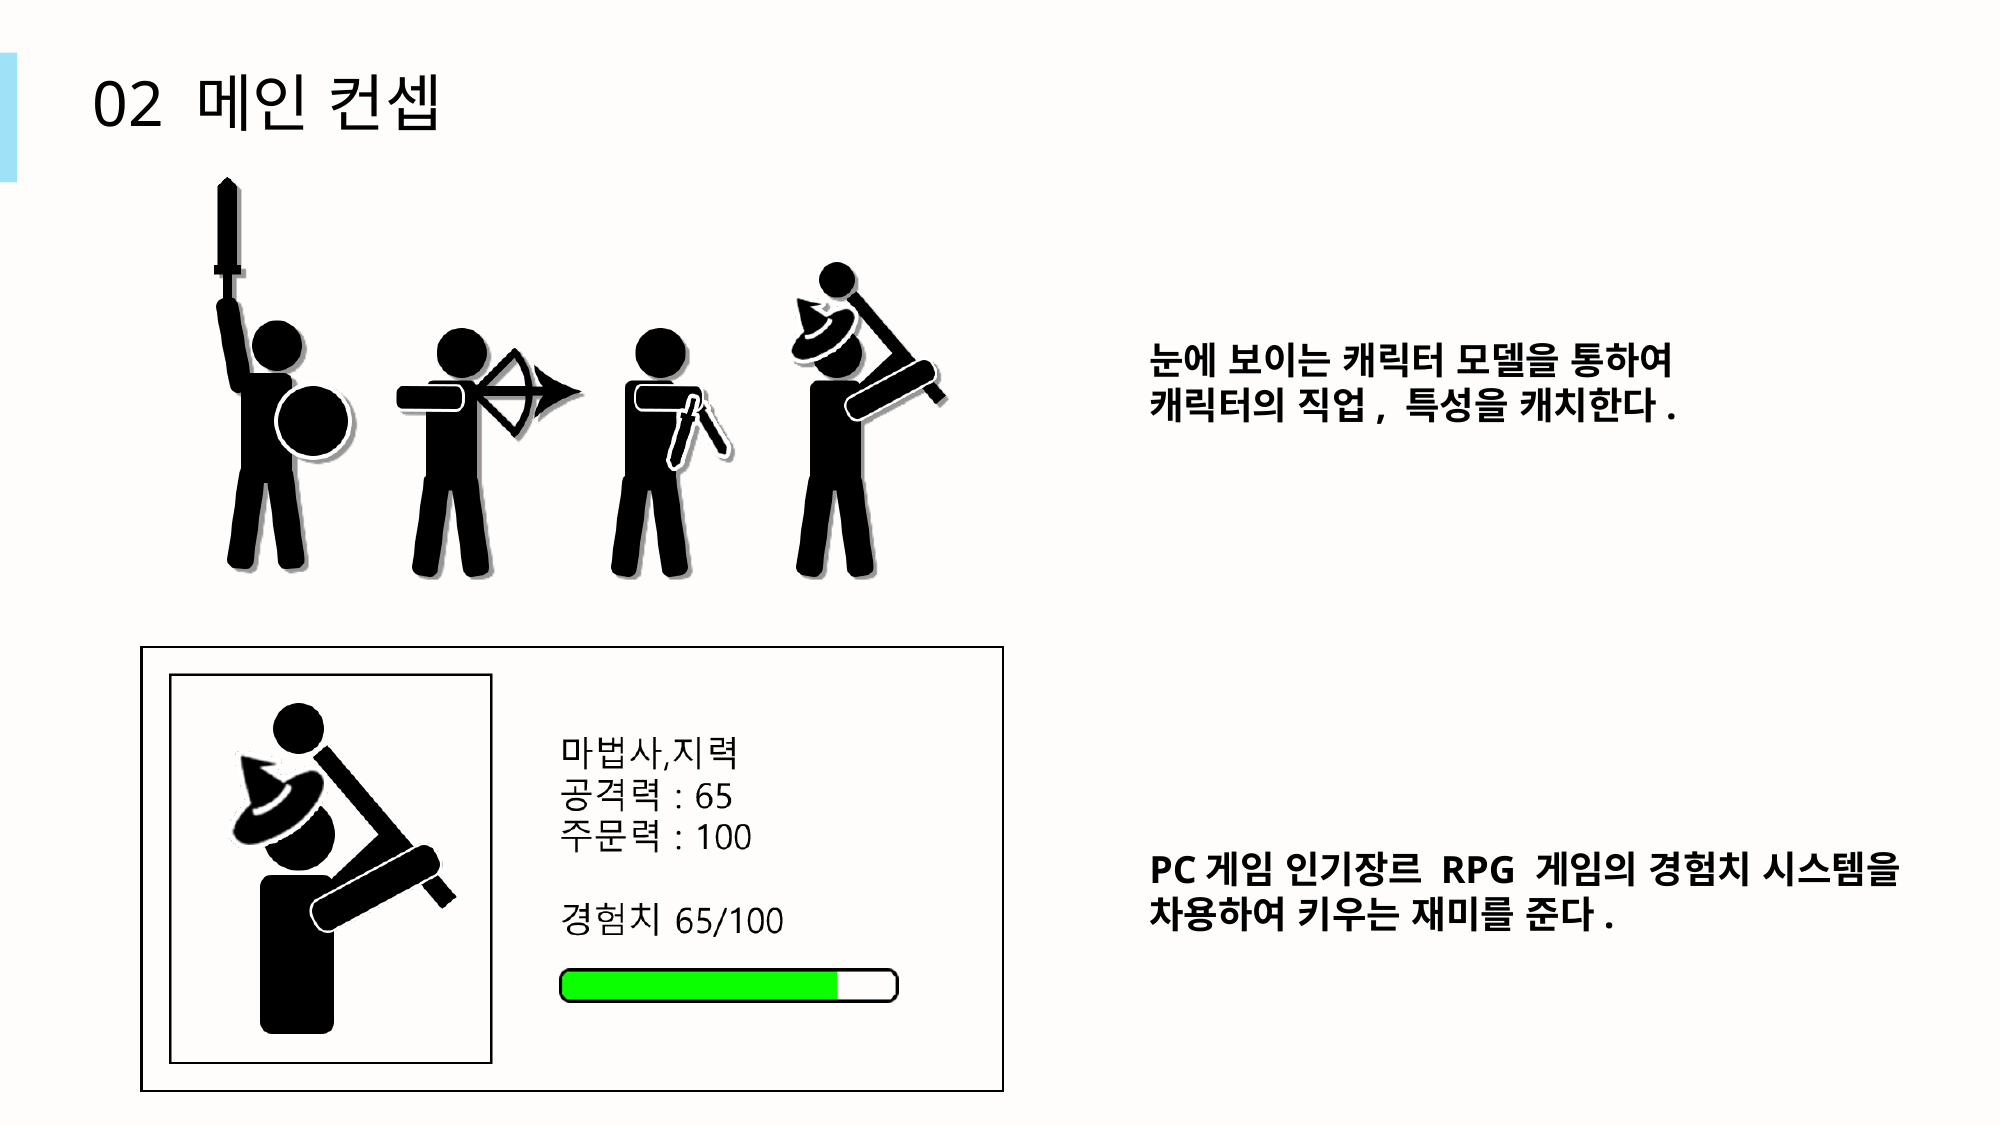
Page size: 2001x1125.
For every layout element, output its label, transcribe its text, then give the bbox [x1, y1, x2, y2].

text_box [0, 53, 17, 182]
picture [43, 87, 1094, 1125]
text_box PC게임 인기장르 RPG 게임의 경험치 시스템을 차용하여 키우는 재미를 준다. [1134, 838, 1955, 945]
text_box 눈에 보이는 캐릭터 모델을 통하여 캐릭터의 직업, 특성을 캐치한다. [1134, 329, 1749, 436]
text_box 02 메인 컨셉 [77, 56, 482, 148]
